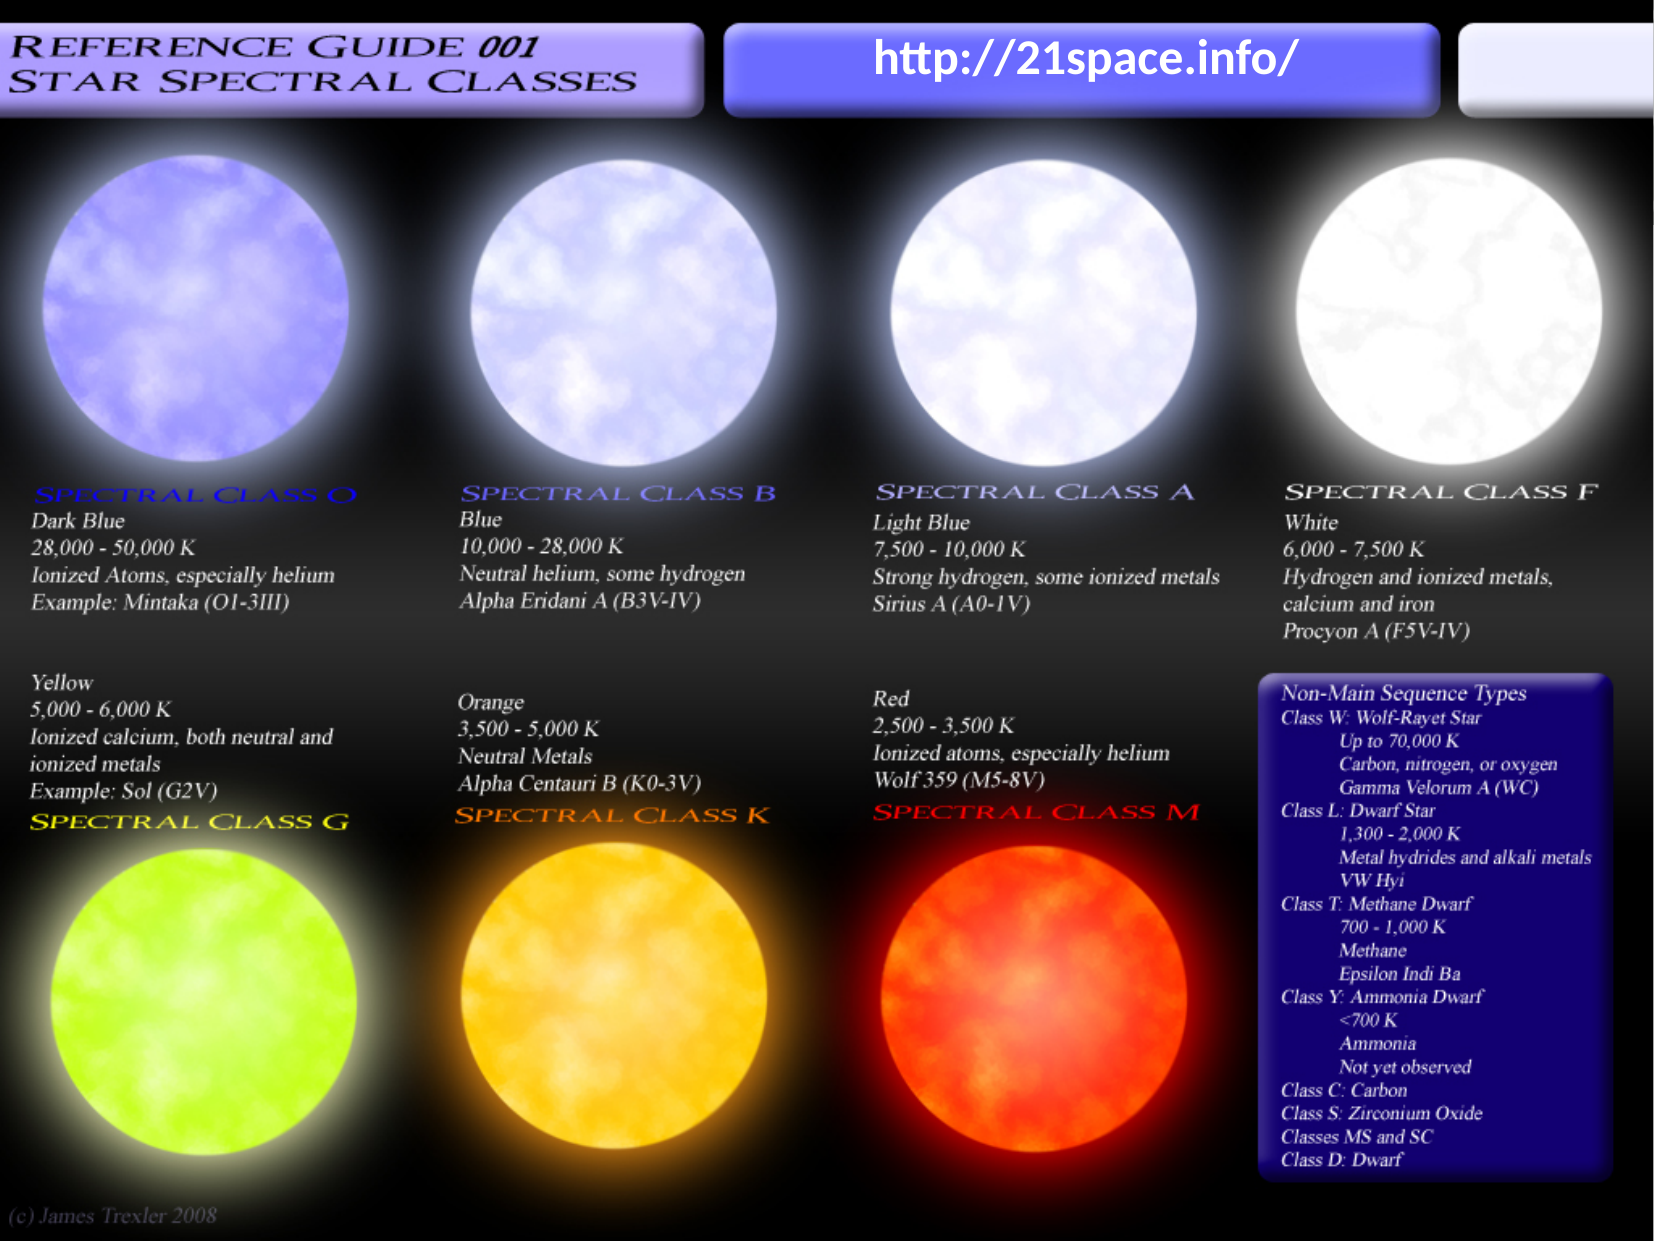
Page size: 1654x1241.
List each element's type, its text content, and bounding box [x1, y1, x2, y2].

text_box http://21space.info/ [858, 30, 1321, 106]
picture [0, 0, 1654, 1241]
